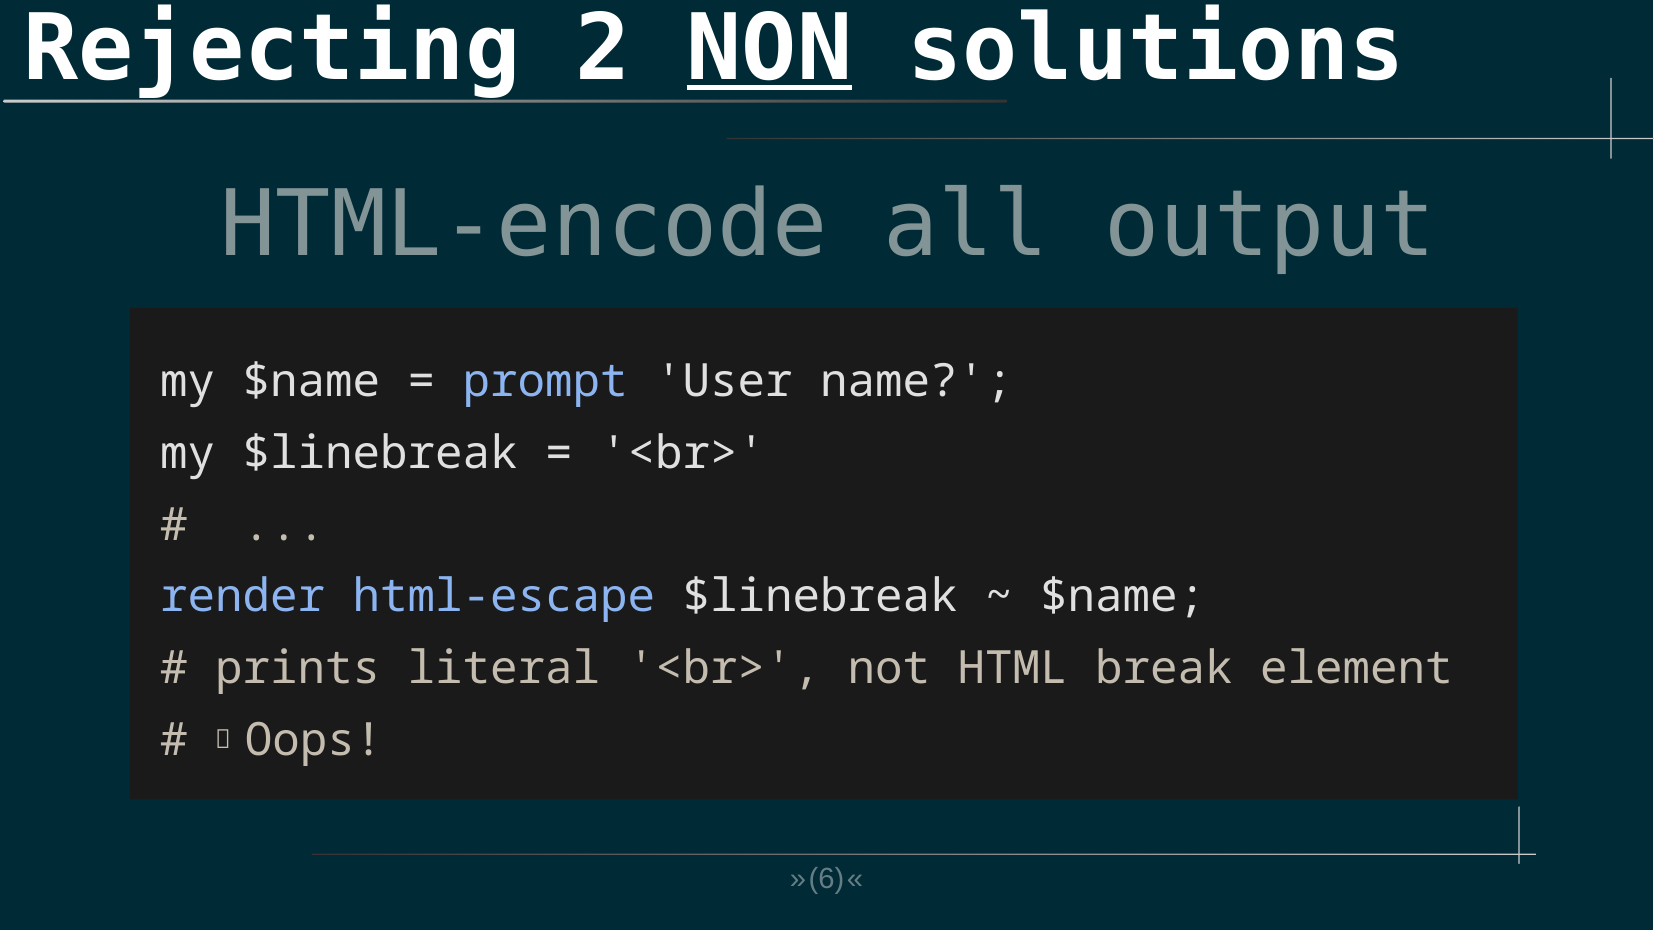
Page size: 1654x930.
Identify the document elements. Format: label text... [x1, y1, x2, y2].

list HTML-encode all output [0, 0, 1646, 314]
title Rejecting 2 NON solutions [23, 0, 1588, 102]
text_box my $name = prompt 'User name?'; my $linebreak = '<br>' # ... render html-escape $linebreak ~ $name; # prints literal '<br>', not HTML break element # ❌ Oops! [130, 307, 1518, 765]
